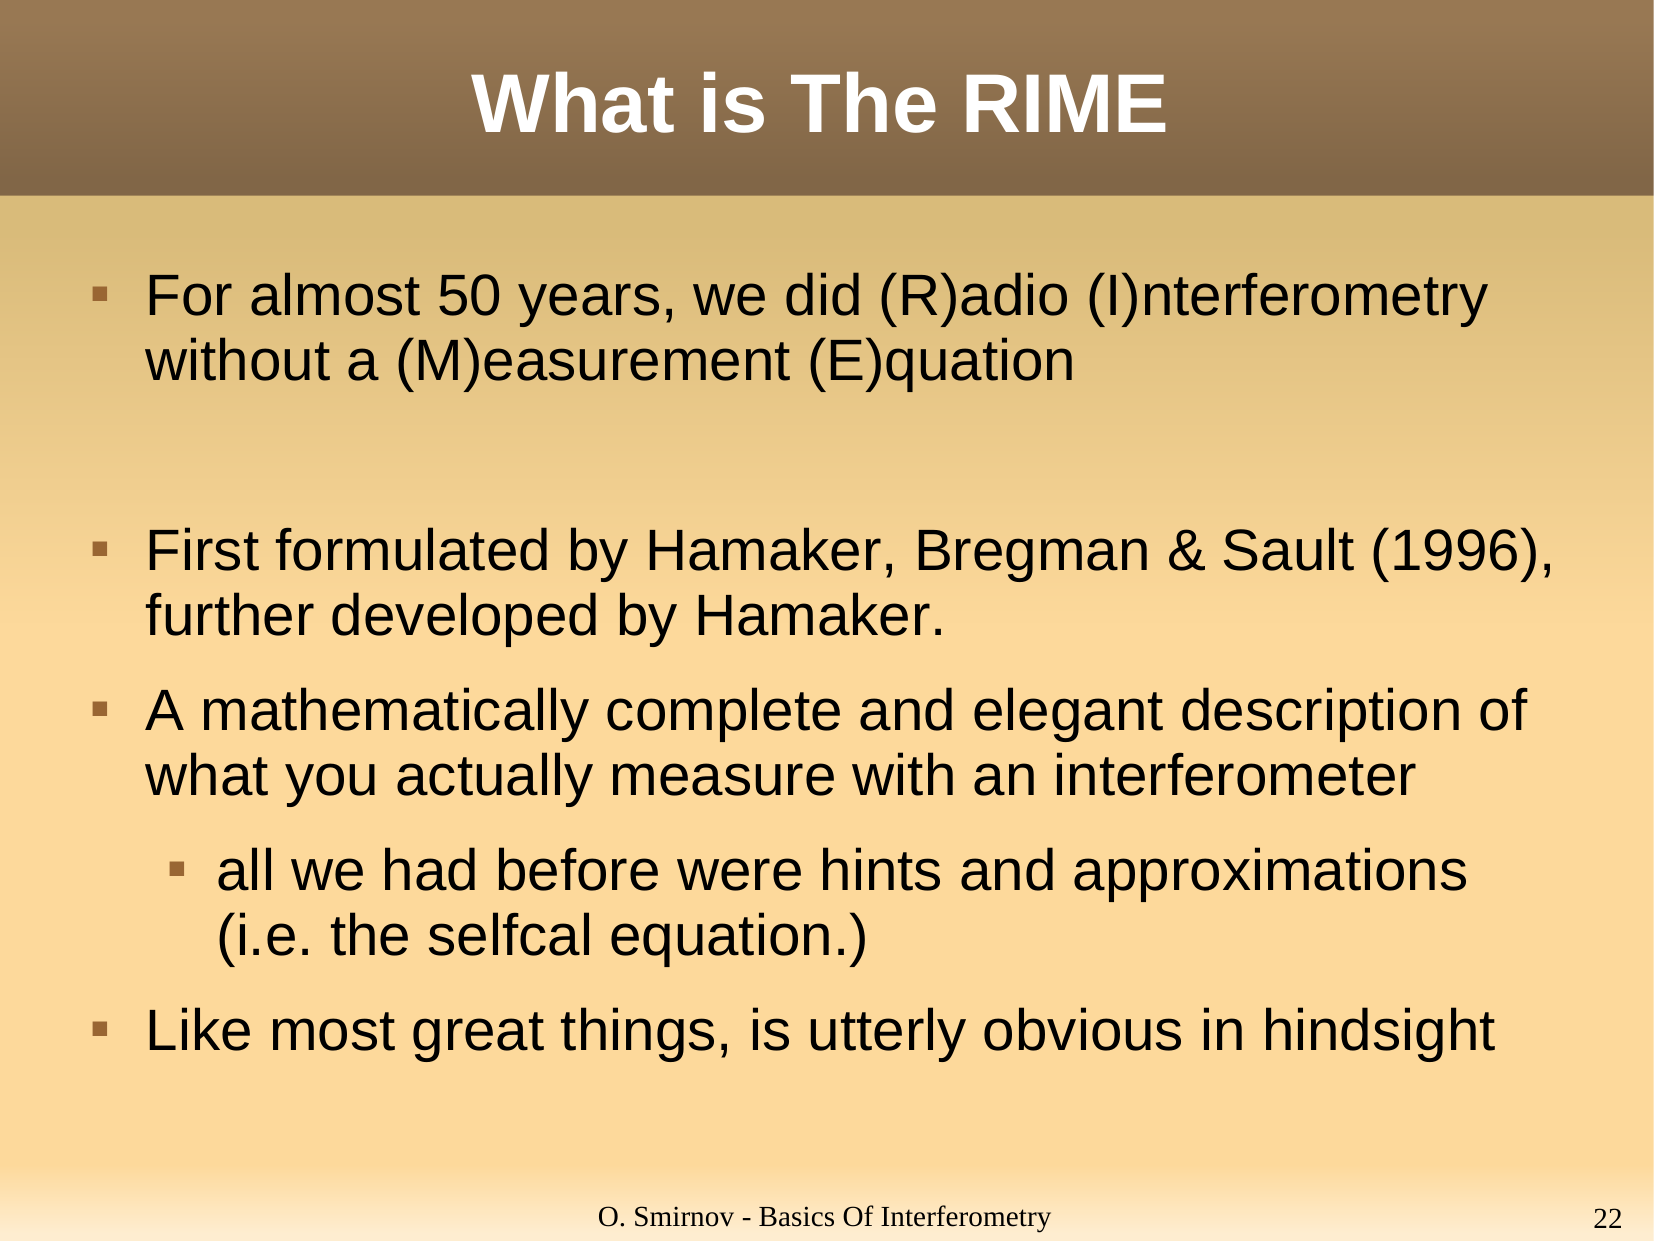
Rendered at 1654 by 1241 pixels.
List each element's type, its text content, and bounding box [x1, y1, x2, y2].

title What is The RIME [76, 0, 1565, 208]
picture [0, 0, 1654, 1241]
list For almost 50 years, we did (R)adio (I)nterferometry without a (M)easurement (E)quation First formulated by Hamaker, Bregman & Sault (1996), further developed by Hamaker. A mathematically complete and elegant description of what you actually measure with an interferometer all we had before were hints and approximations (i.e. the selfcal equation.) Like most great things, is utterly obvious in hindsight [75, 262, 1564, 1158]
